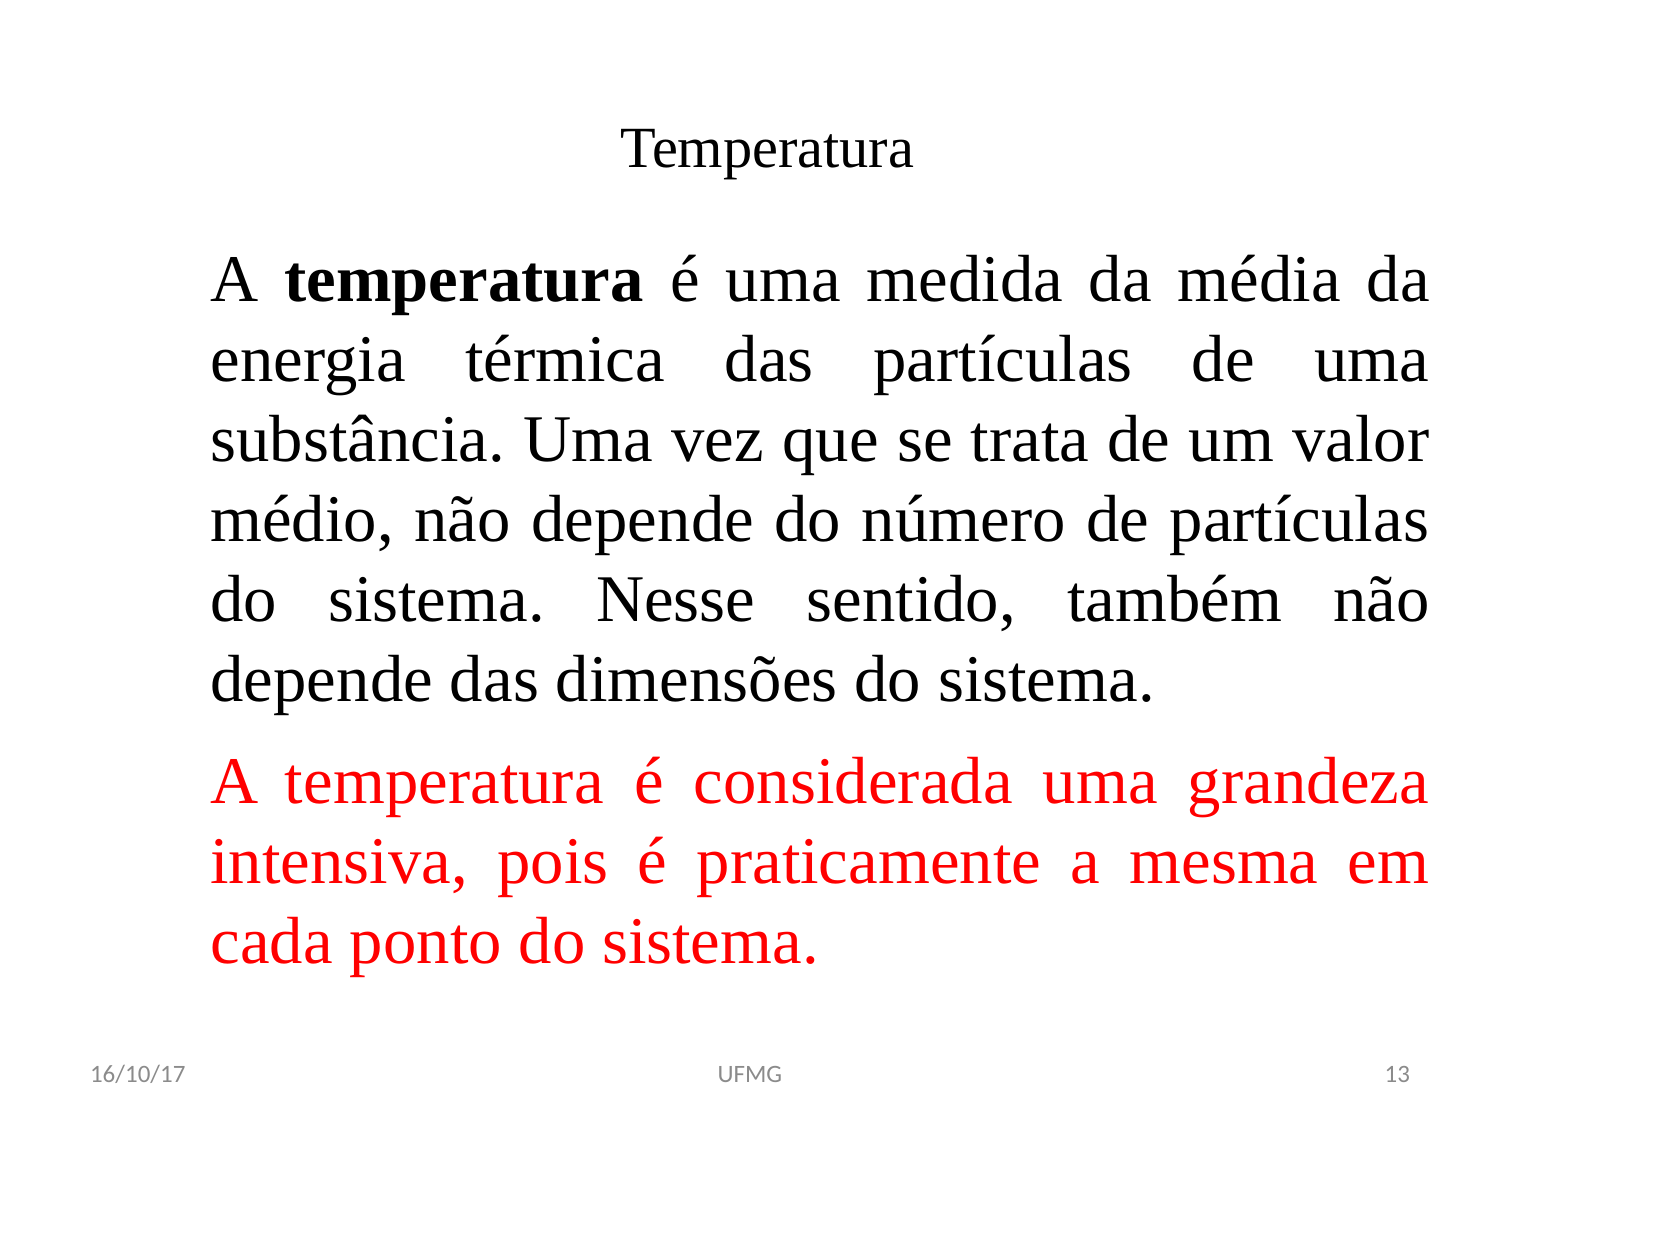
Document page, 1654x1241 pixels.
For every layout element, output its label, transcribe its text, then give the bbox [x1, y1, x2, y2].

footer UFMG [512, 1042, 988, 1103]
text_box A temperatura é considerada uma grandeza intensiva, pois é praticamente a mesma em cada ponto do sistema. [195, 729, 1447, 985]
text_box A temperatura é uma medida da média da energia térmica das partículas de uma substância. Uma vez que se trata de um valor médio, não depende do número de partículas do sistema. Nesse sentido, também não depende das dimensões do sistema. [195, 227, 1447, 723]
slide_number <número> [1074, 1042, 1425, 1103]
text_box Temperatura [512, 102, 1105, 187]
slide_number 16/10/17 [75, 1042, 425, 1103]
